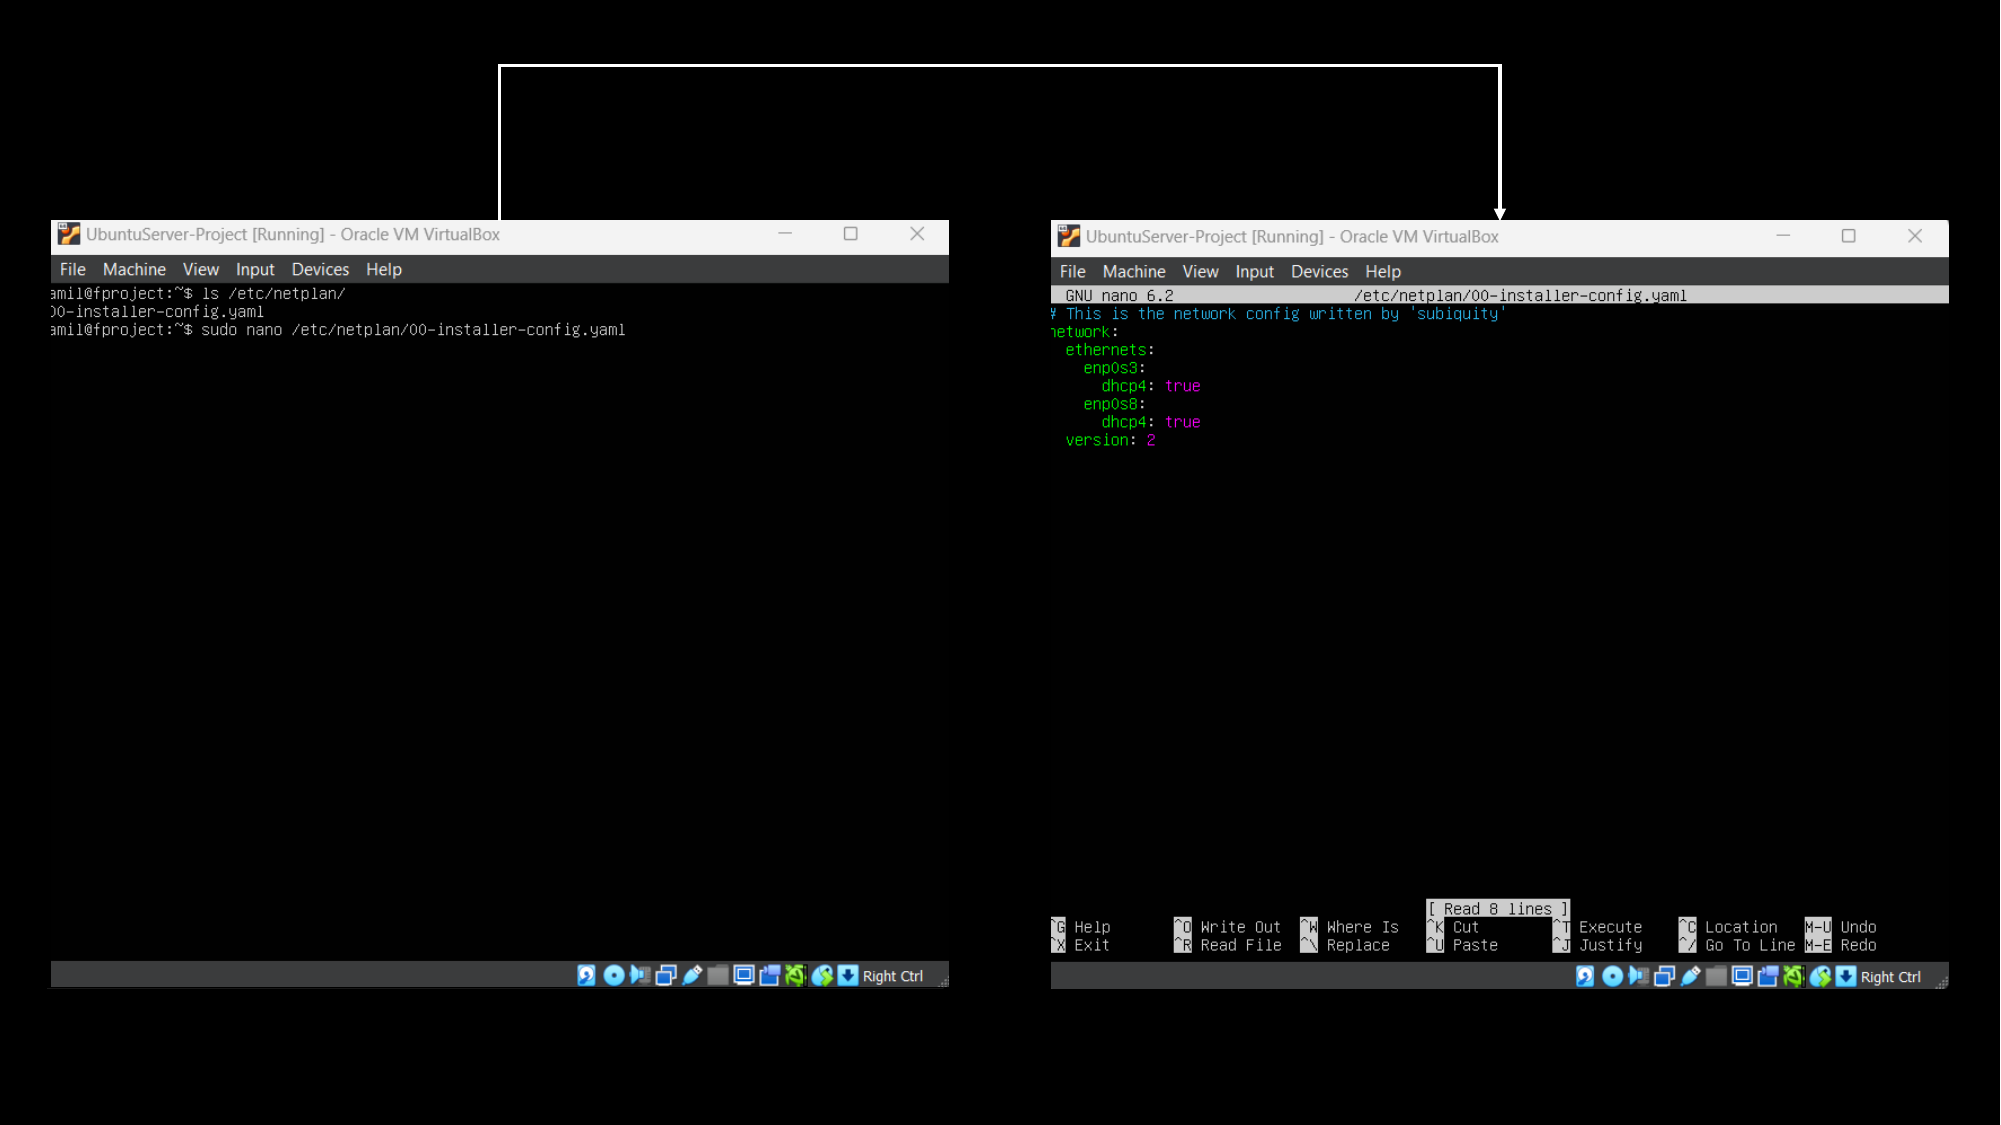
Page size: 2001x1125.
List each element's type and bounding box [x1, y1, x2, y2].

picture [1051, 220, 1949, 989]
picture [51, 220, 949, 987]
